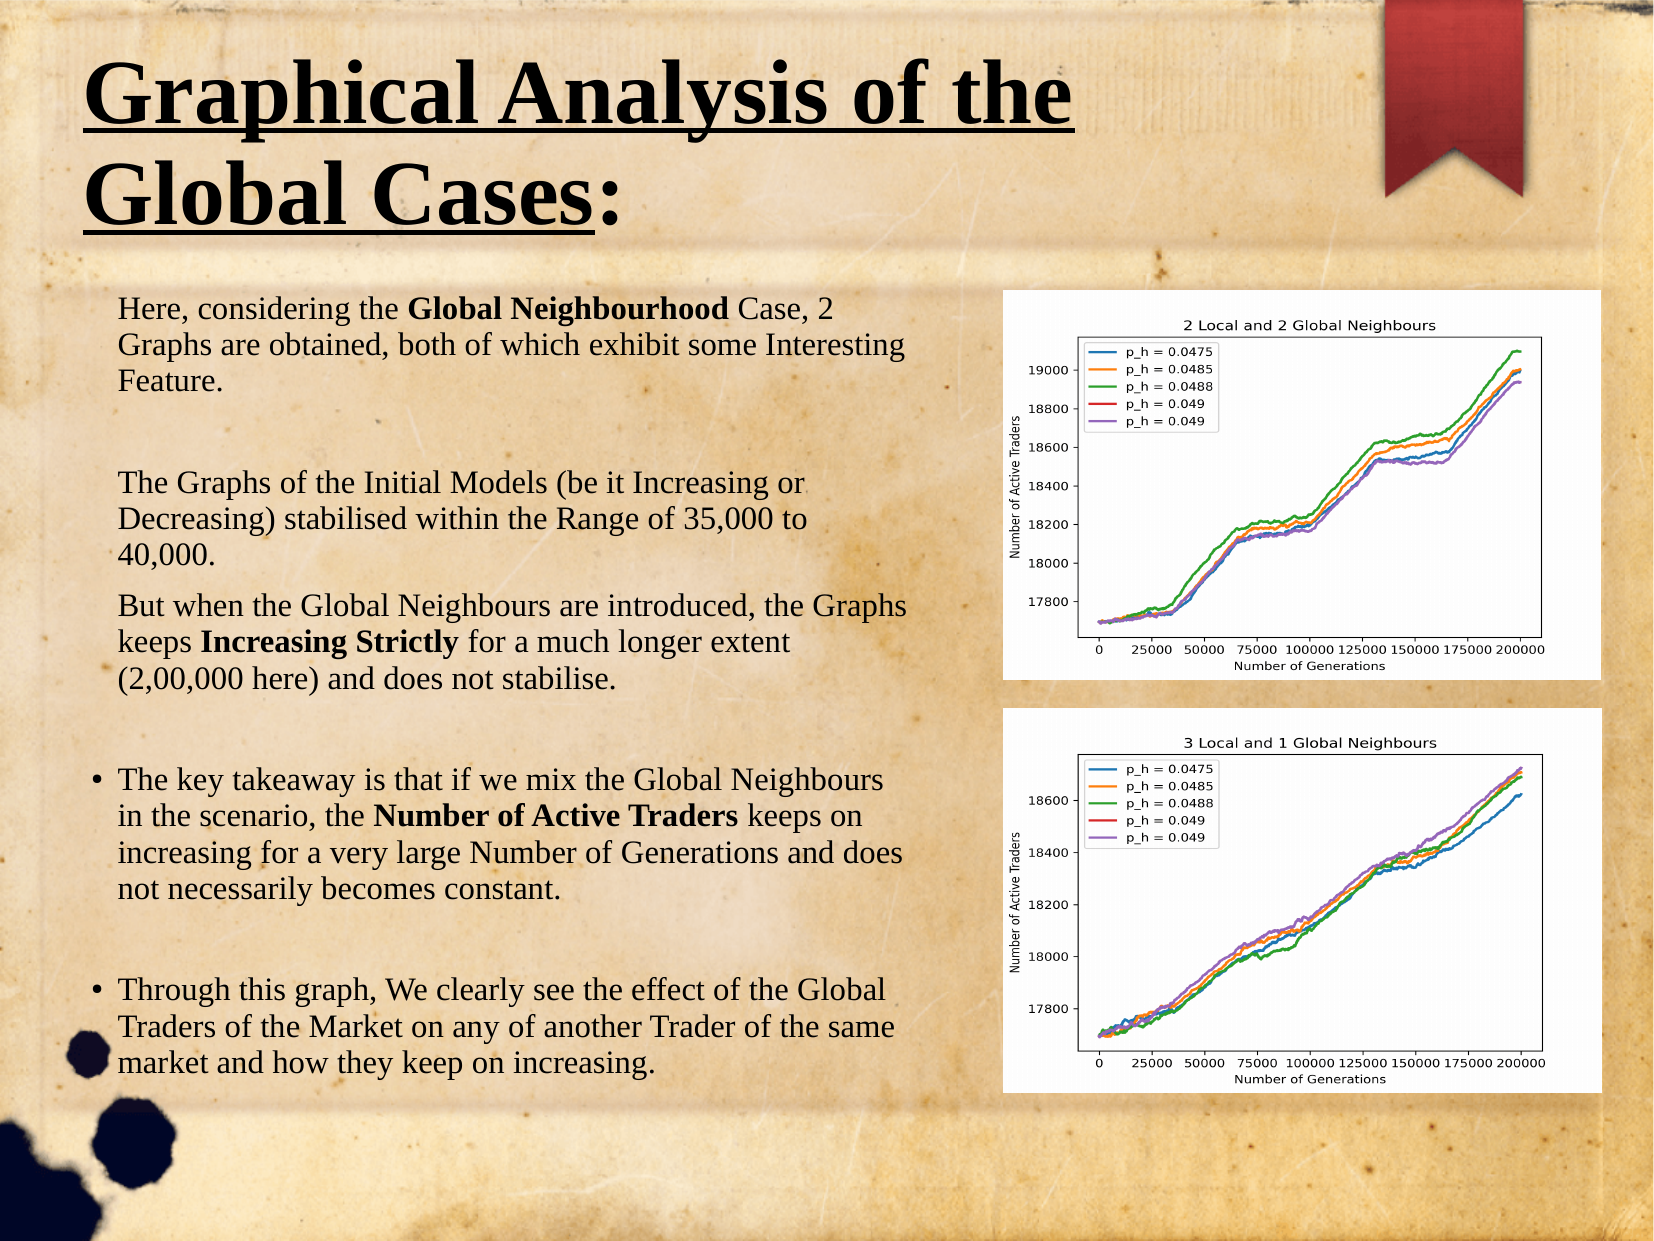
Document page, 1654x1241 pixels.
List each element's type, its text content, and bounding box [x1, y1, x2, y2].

picture [0, 0, 1654, 1241]
title Graphical Analysis of the Global Cases: [82, 41, 1347, 245]
list Here, considering the Global Neighbourhood Case, 2 Graphs are obtained, both of which exhibit some Interesting Feature. The Graphs of the Initial Models (be it Increasing or Decreasing) stabilised within the Range of 35,000 to 40,000. But when the Global Neighbours are introduced, the Graphs keeps Increasing Strictly for a much longer extent (2,00,000 here) and does not stabilise. The key takeaway is that if we mix the Global Neighbours in the scenario, the Number of Active Traders keeps on increasing for a very large Number of Generations and does not necessarily becomes constant. Through this graph, We clearly see the effect of the Global Traders of the Market on any of another Trader of the same market and how they keep on increasing. [82, 290, 916, 1093]
